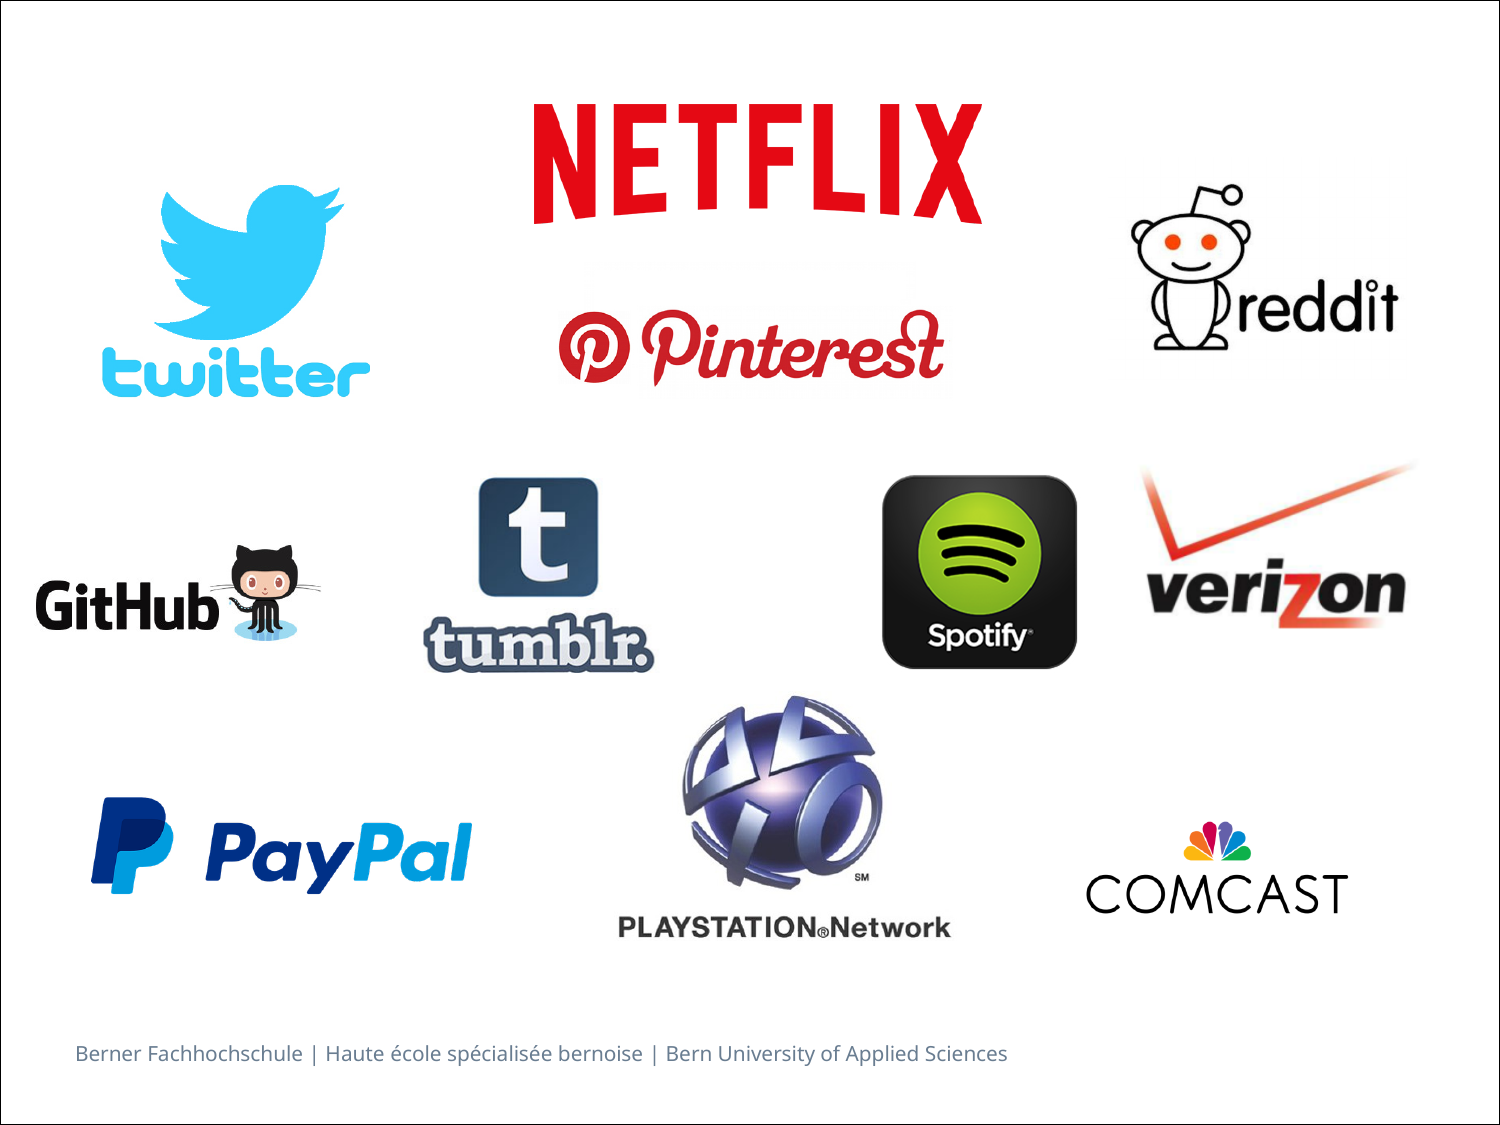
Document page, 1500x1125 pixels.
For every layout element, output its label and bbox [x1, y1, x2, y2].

picture [877, 470, 1081, 673]
picture [547, 261, 956, 442]
picture [28, 505, 328, 681]
picture [101, 157, 370, 426]
picture [1067, 713, 1361, 1007]
picture [391, 470, 691, 673]
picture [1108, 157, 1407, 380]
picture [516, 691, 1050, 941]
picture [91, 750, 472, 941]
picture [534, 104, 982, 224]
picture [1134, 415, 1428, 709]
